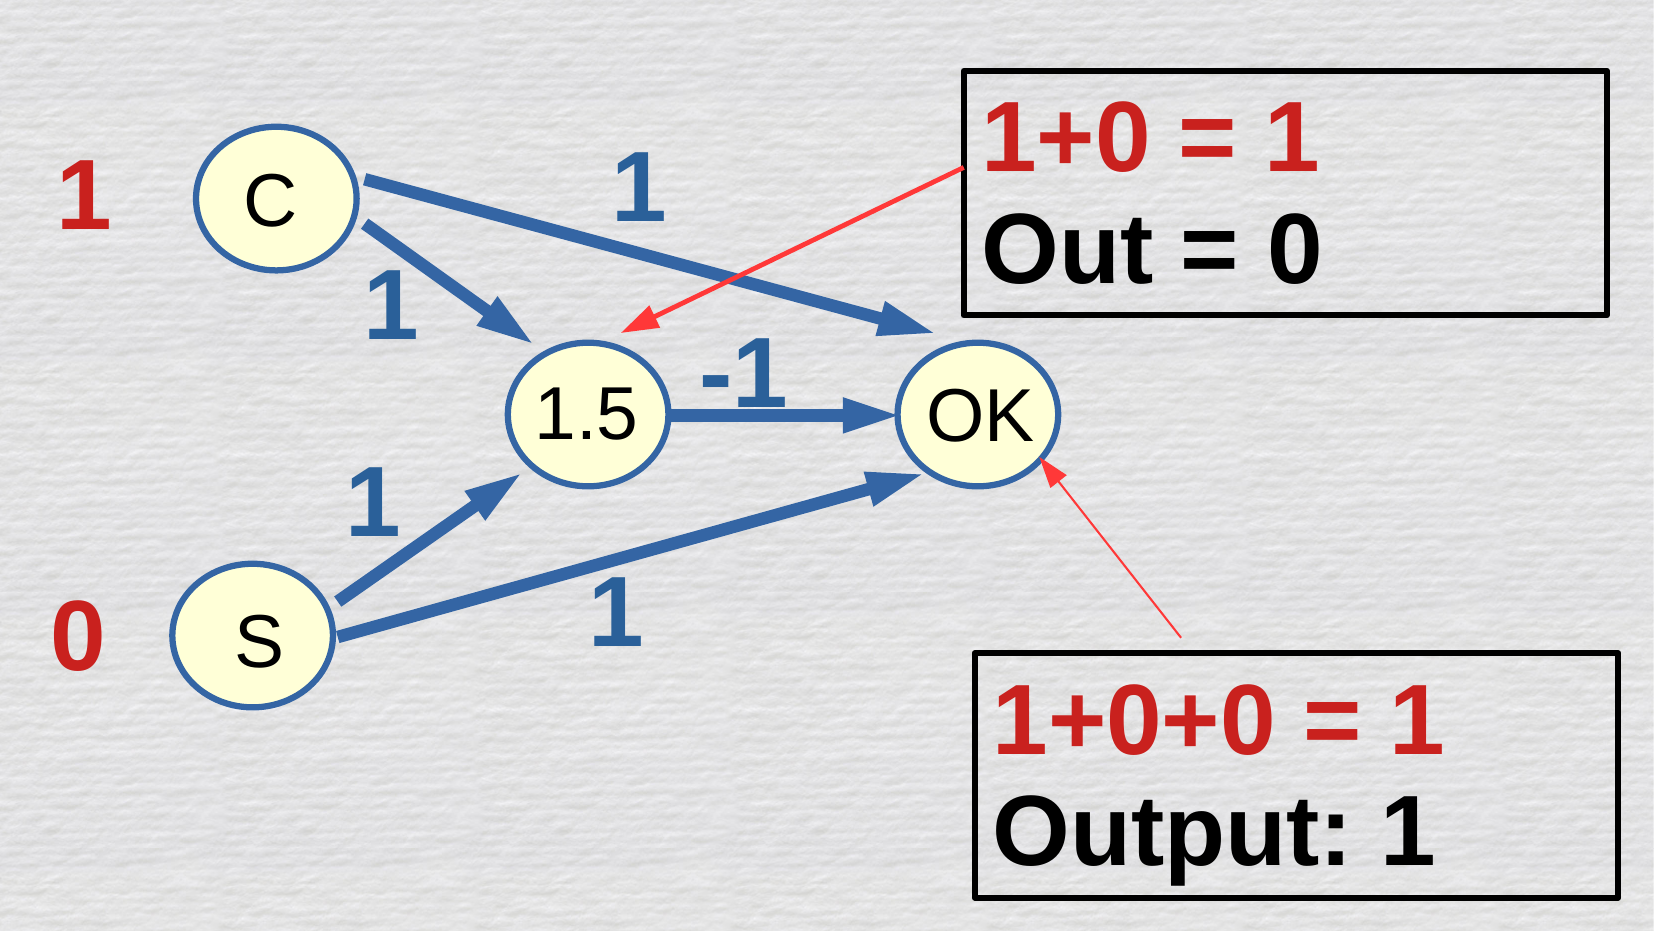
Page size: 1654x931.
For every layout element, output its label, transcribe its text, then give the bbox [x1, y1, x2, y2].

text_box OK [912, 366, 1059, 499]
text_box 1+0 = 1 Out = 0 [963, 70, 1607, 316]
text_box 1+0+0 = 1 Output: 1 [974, 653, 1619, 898]
picture [0, 0, 1654, 931]
text_box 0 [35, 572, 136, 699]
text_box S [220, 592, 308, 692]
text_box 1 [573, 548, 674, 676]
text_box [507, 377, 519, 452]
text_box 1 [348, 241, 449, 369]
text_box 1.5 [519, 363, 654, 499]
text_box [172, 563, 333, 708]
text_box C [228, 151, 308, 251]
text_box [918, 342, 1038, 366]
text_box 1 [330, 439, 405, 566]
text_box 1 [596, 123, 697, 251]
text_box [532, 342, 645, 363]
text_box 1 [41, 131, 142, 259]
text_box [196, 126, 357, 271]
text_box [654, 373, 669, 456]
text_box [897, 373, 912, 456]
text_box -1 [685, 309, 839, 451]
